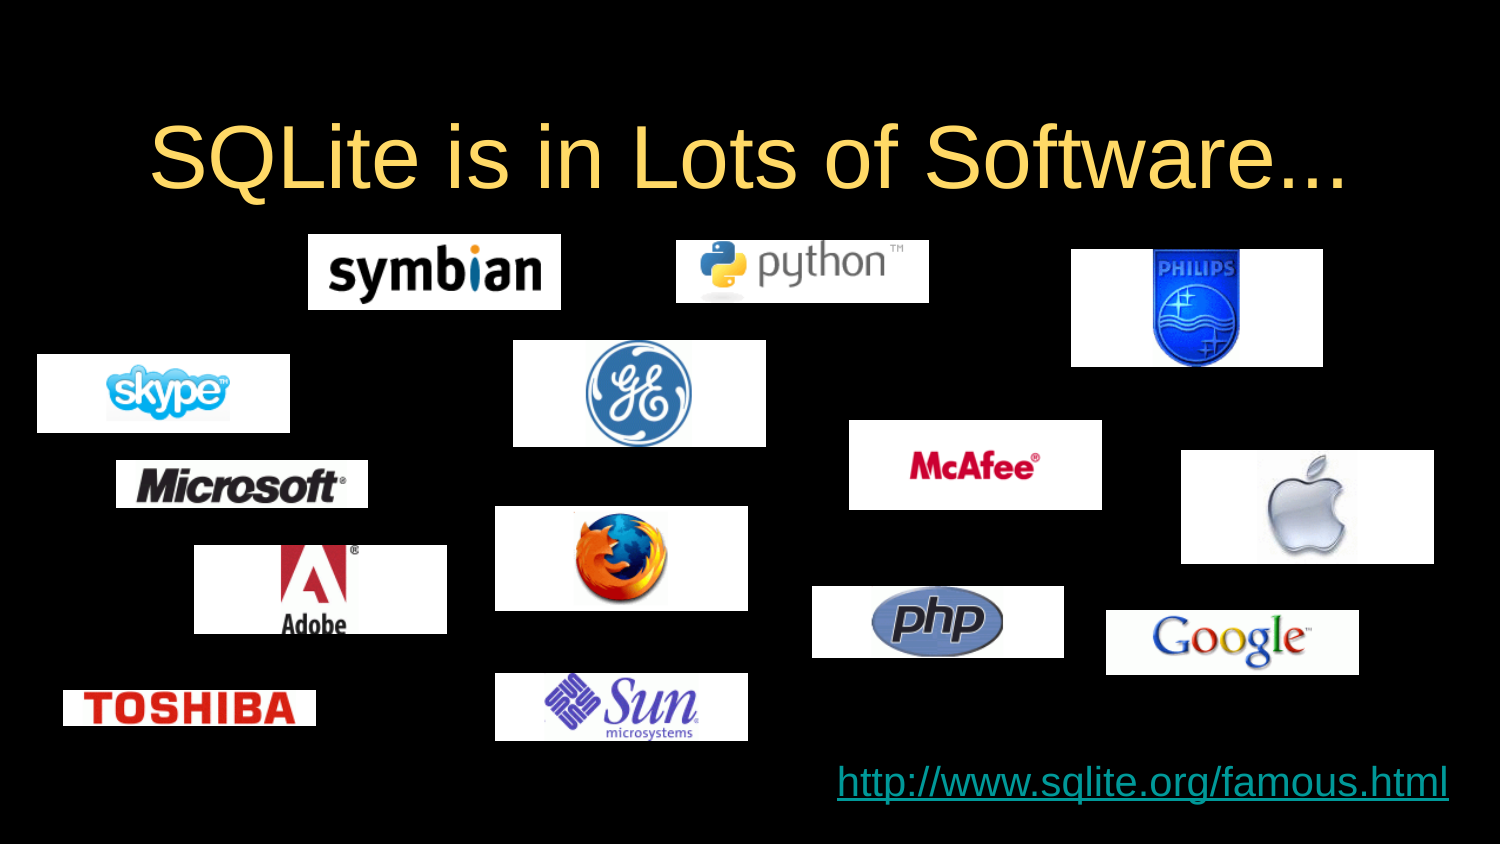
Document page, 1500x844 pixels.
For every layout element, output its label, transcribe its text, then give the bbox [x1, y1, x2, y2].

picture [1181, 450, 1434, 564]
picture [849, 420, 1102, 510]
title SQLite is in Lots of Software... [106, 71, 1393, 235]
picture [116, 460, 368, 508]
picture [194, 545, 447, 634]
picture [1071, 249, 1323, 367]
picture [812, 586, 1064, 658]
picture [495, 673, 748, 741]
text_box http://www.sqlite.org/famous.html [812, 750, 1474, 808]
picture [63, 690, 316, 726]
picture [676, 240, 929, 303]
picture [1106, 610, 1359, 675]
picture [37, 354, 290, 433]
picture [308, 234, 561, 310]
picture [495, 506, 748, 611]
picture [513, 340, 766, 447]
